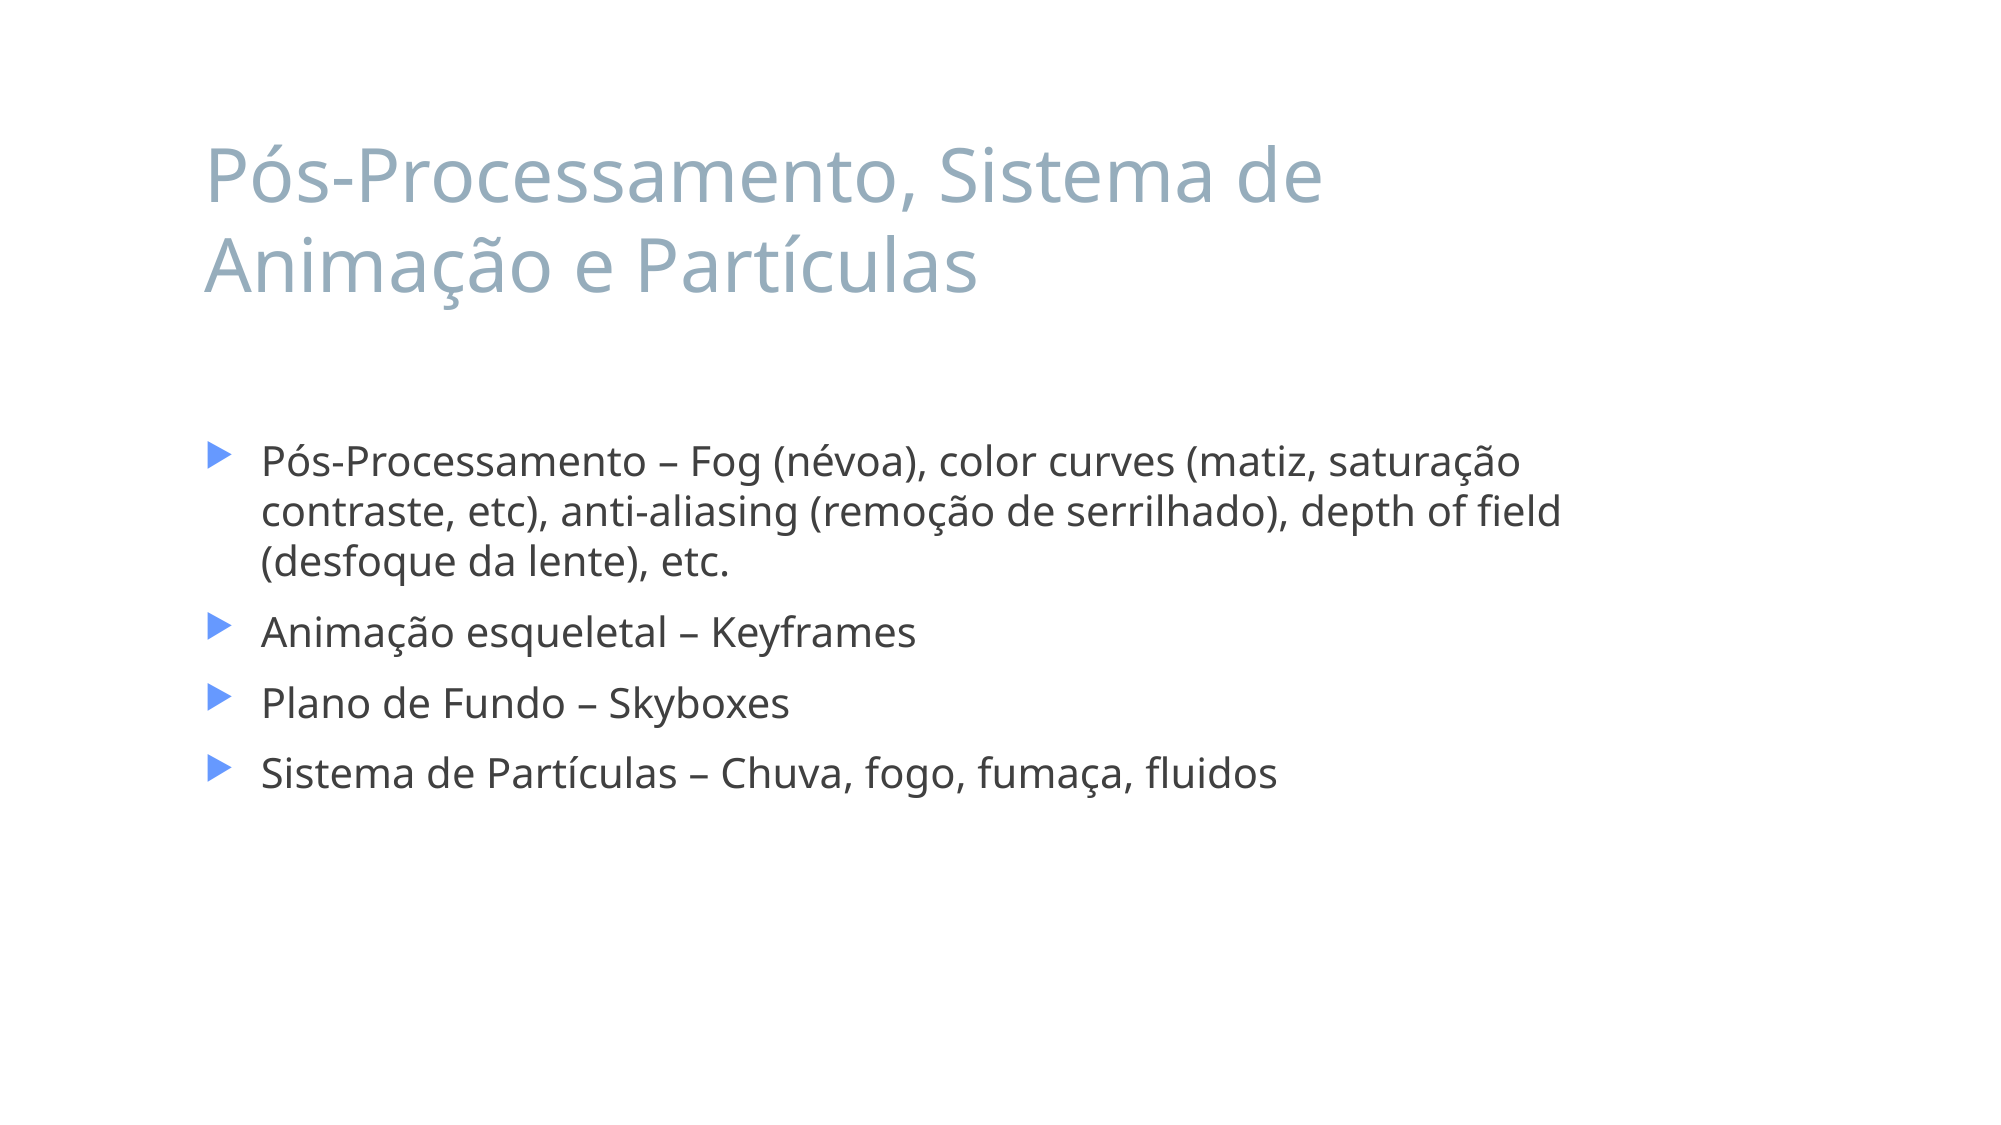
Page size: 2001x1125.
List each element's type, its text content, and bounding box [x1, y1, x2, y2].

list Pós-Processamento – Fog (névoa), color curves (matiz, saturação contraste, etc), anti-aliasing (remoção de serrilhado), depth of field (desfoque da lente), etc. Animação esqueletal – Keyframes Plano de Fundo – Skyboxes Sistema de Partículas – Chuva, fogo, fumaça, fluidos [189, 427, 1638, 988]
title Pós-Processamento, Sistema de Animação e Partículas [189, 159, 1627, 276]
